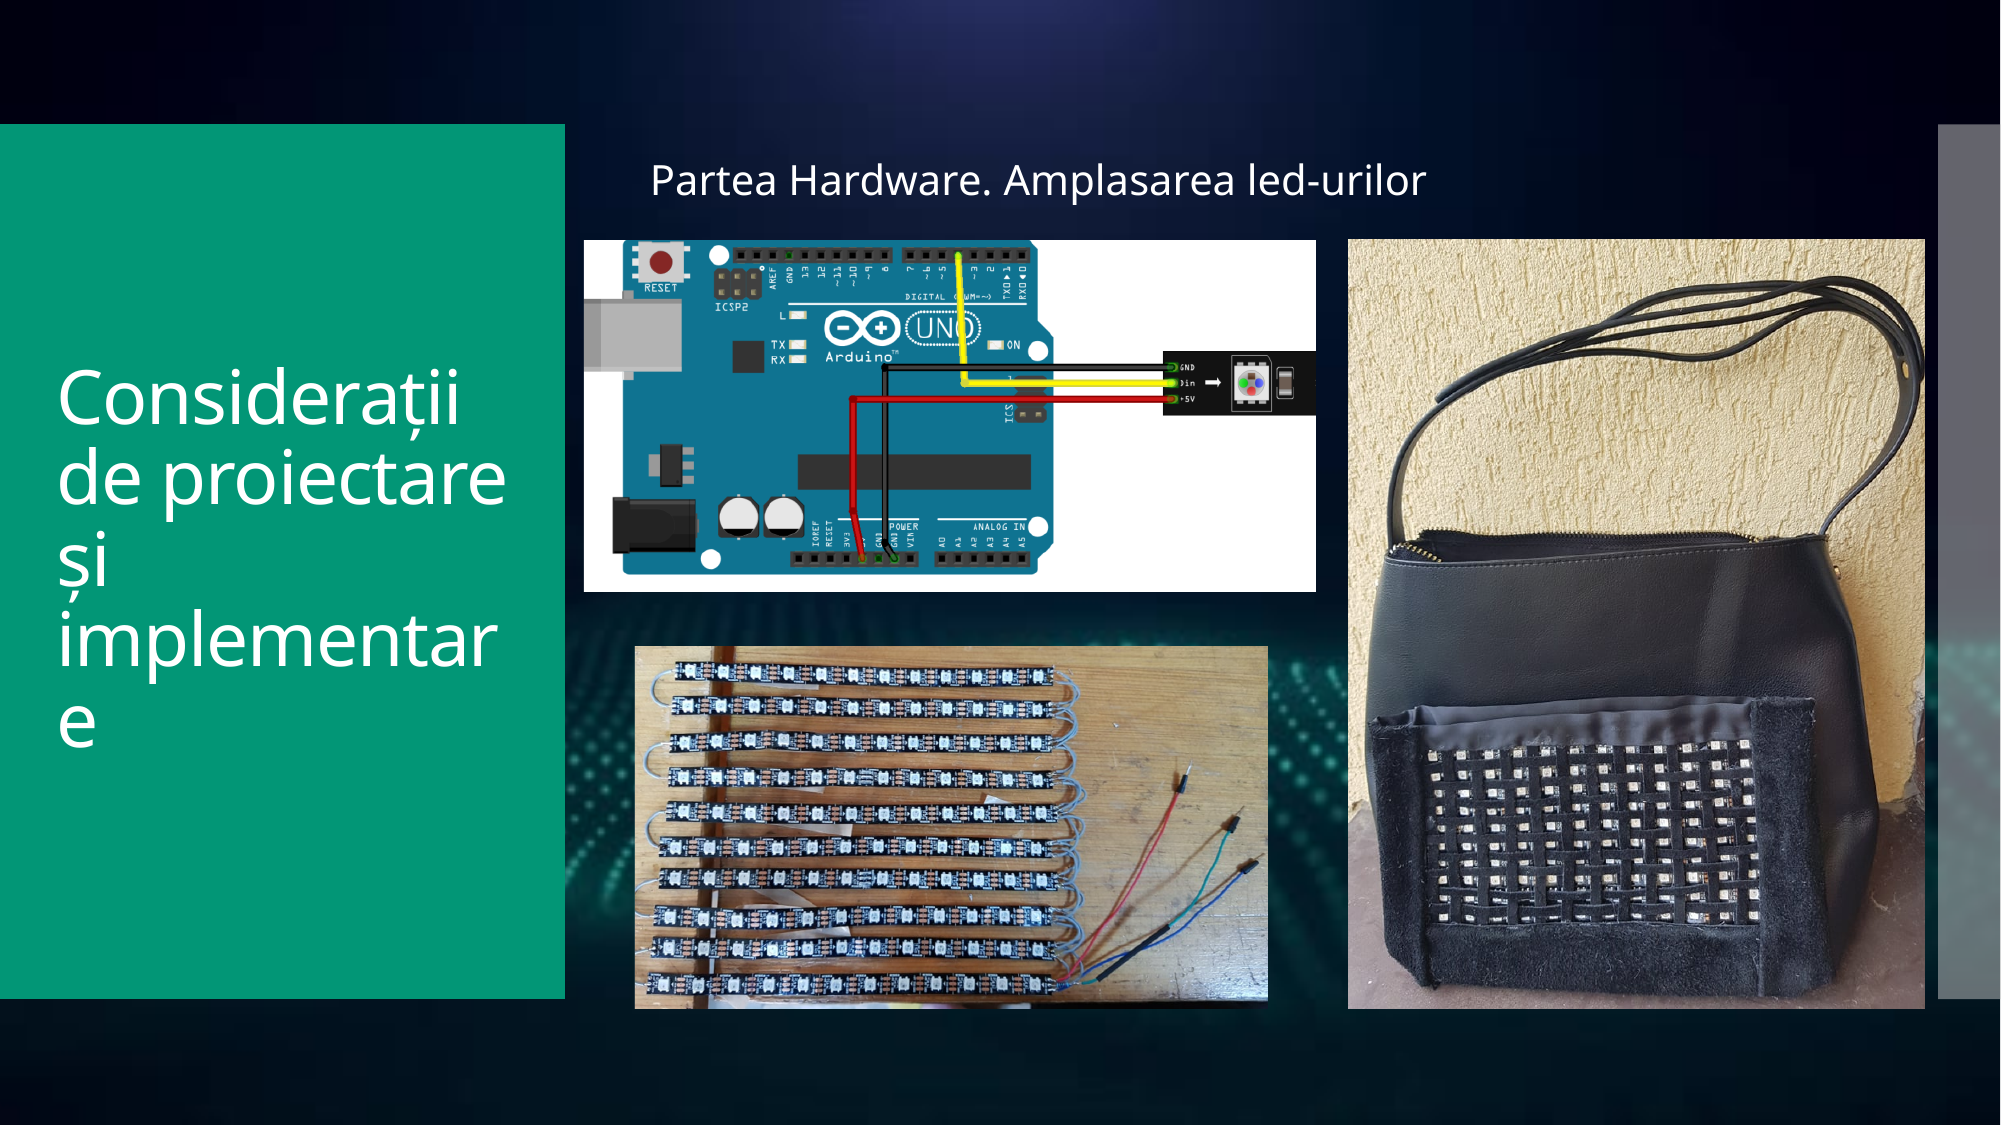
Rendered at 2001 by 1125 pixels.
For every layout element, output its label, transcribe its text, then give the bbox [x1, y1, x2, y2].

picture [583, 240, 1316, 628]
picture [634, 646, 1268, 1009]
picture [1348, 240, 1925, 1009]
title Consideraţii de proiectare şi implementare [41, 184, 526, 940]
list Partea Hardware. Amplasarea led-urilor [634, 141, 1851, 222]
